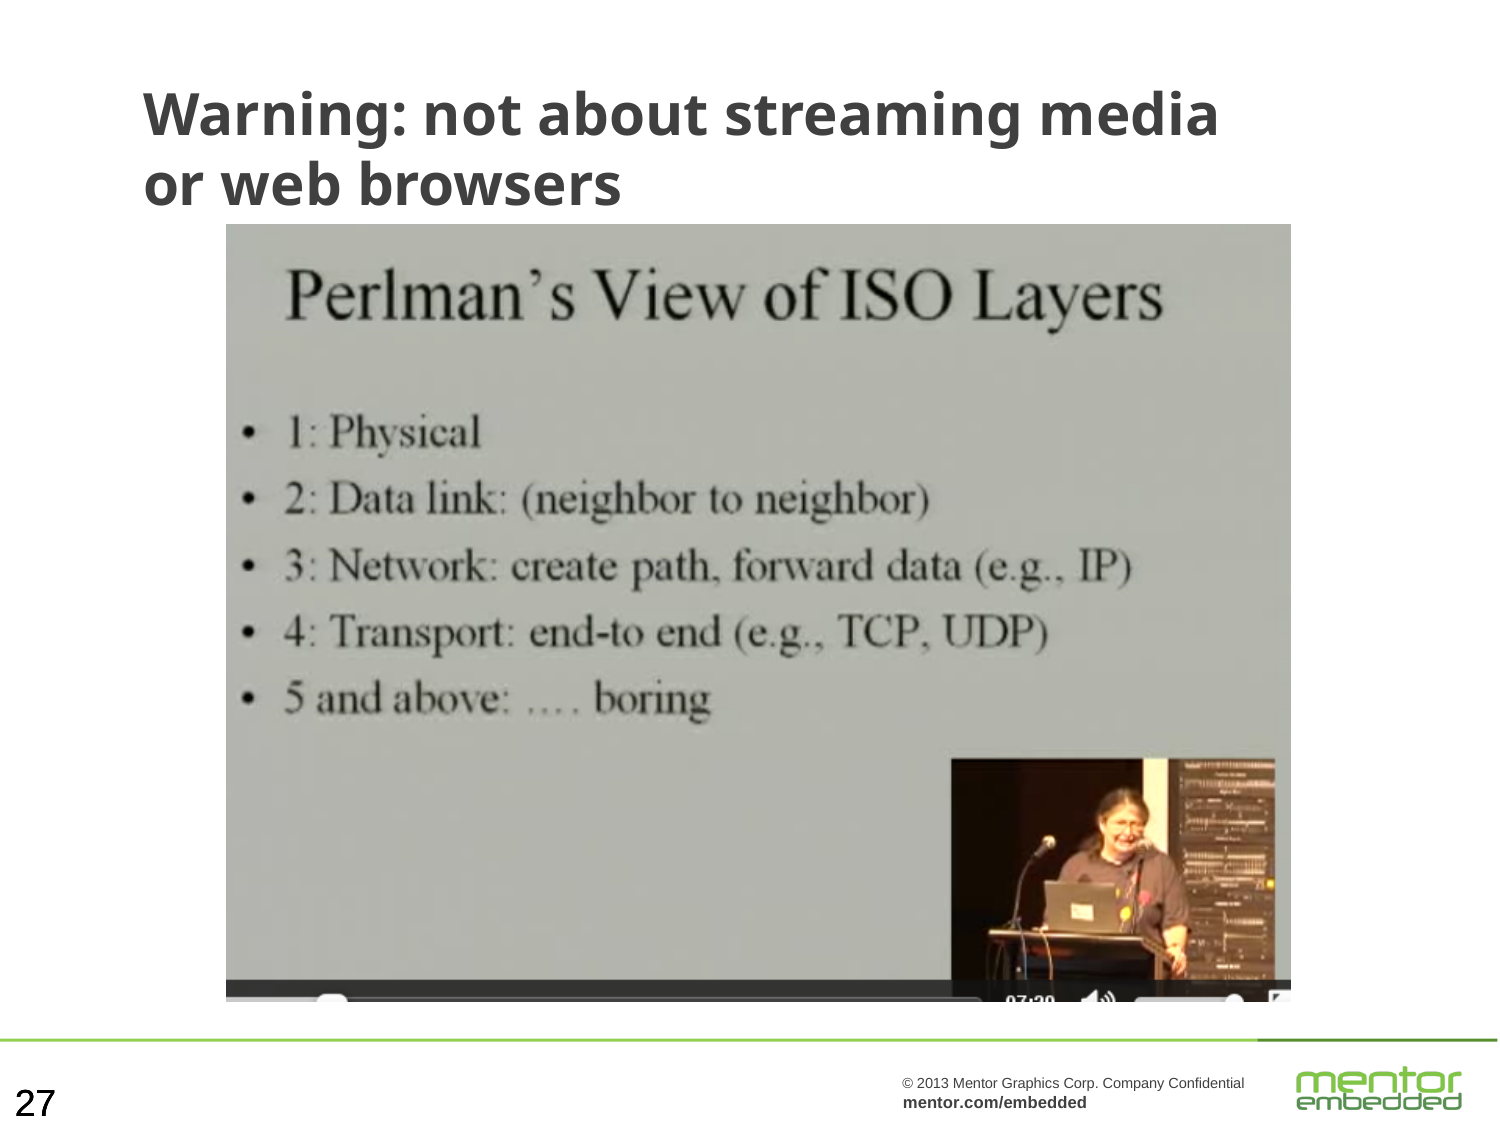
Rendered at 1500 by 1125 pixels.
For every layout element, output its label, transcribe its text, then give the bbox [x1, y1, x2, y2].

picture [1292, 1062, 1464, 1114]
picture [226, 225, 1291, 1002]
title Warning: not about streaming media or web browsers [68, 37, 1432, 225]
